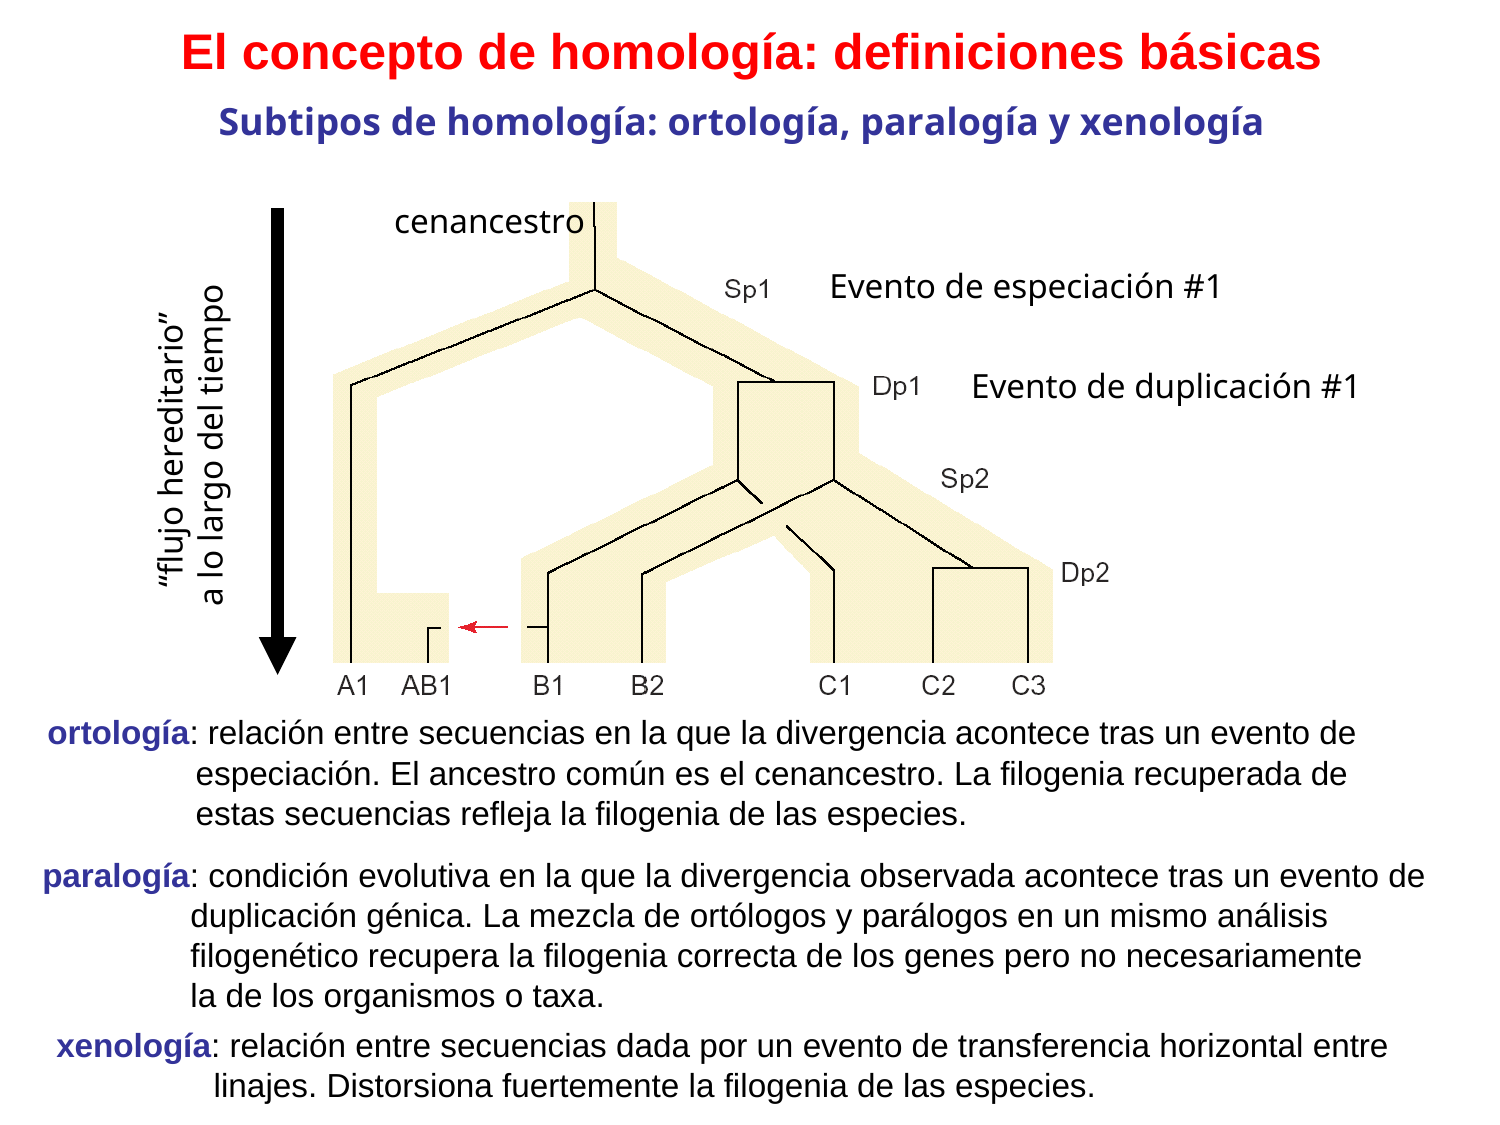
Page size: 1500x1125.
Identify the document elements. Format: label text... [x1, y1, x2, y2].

text_box Evento de especiación #1 [814, 257, 1240, 314]
text_box paralogía: condición evolutiva en la que la divergencia observada acontece tras un evento de duplicación génica. La mezcla de ortólogos y parálogos en un mismo análisis filogenético recupera la filogenia correcta de los genes pero no necesariamente la de los organismos o taxa. [27, 846, 1452, 1022]
text_box xenología: relación entre secuencias dada por un evento de transferencia horizontal entre linajes. Distorsiona fuertemente la filogenia de las especies. [41, 1016, 1406, 1112]
picture [333, 202, 1115, 699]
text_box El concepto de homología: definiciones básicas [166, 12, 1338, 88]
text_box “flujo hereditario” a lo largo del tiempo [141, 263, 237, 628]
text_box ortología: relación entre secuencias en la que la divergencia acontece tras un evento de especiación. El ancestro común es el cenancestro. La filogenia recuperada de estas secuencias refleja la filogenia de las especies. [32, 704, 1374, 840]
text_box cenancestro [379, 192, 601, 248]
text_box Evento de duplicación #1 [956, 357, 1377, 413]
text_box Subtipos de homología: ortología, paralogía y xenología [203, 89, 1281, 151]
